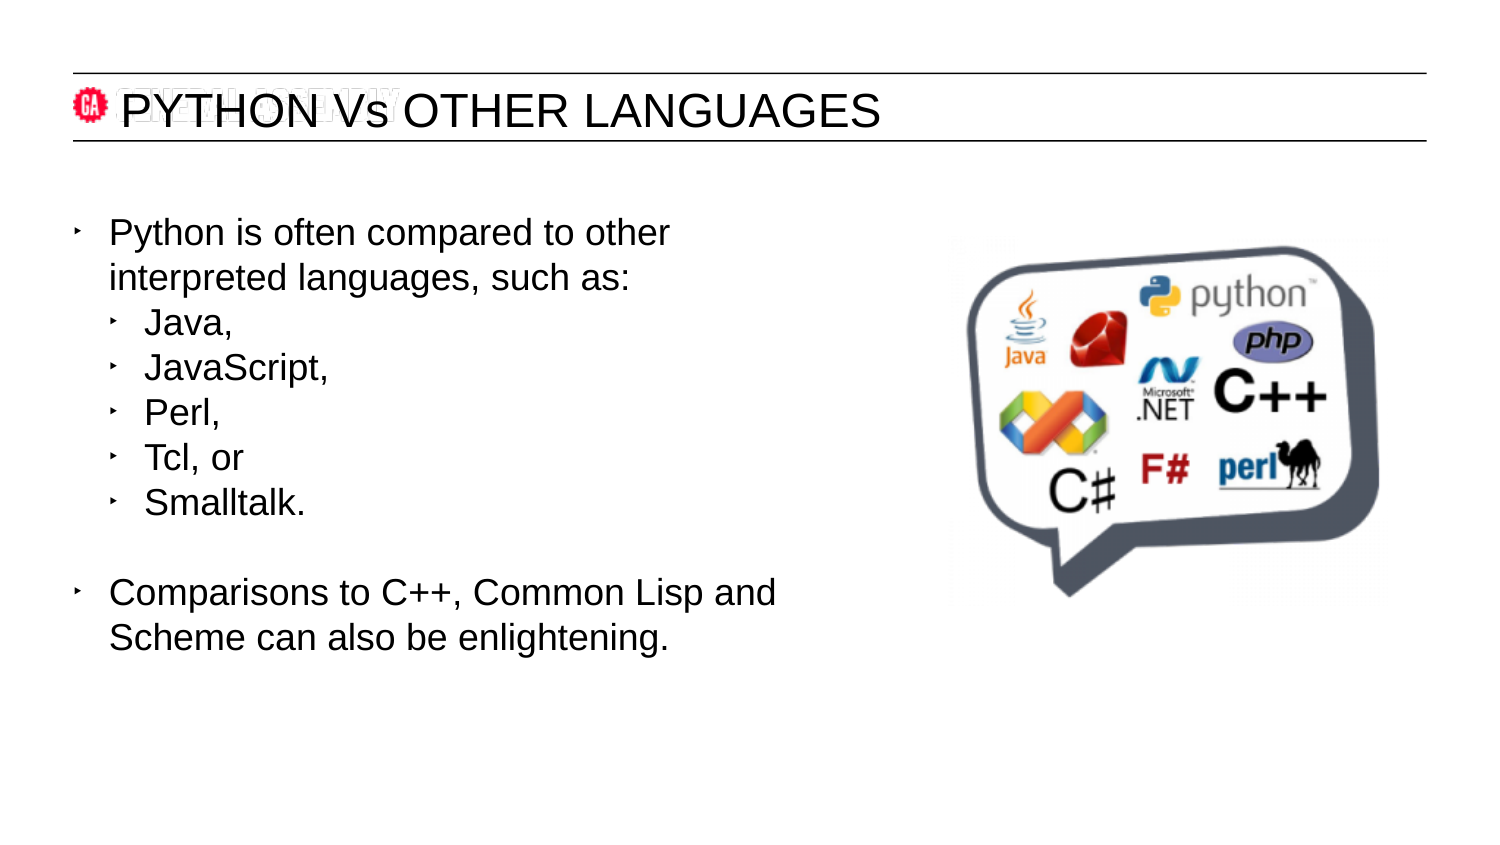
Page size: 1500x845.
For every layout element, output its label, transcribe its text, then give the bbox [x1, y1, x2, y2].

picture [73, 87, 120, 123]
picture [948, 236, 1388, 606]
text_box PYTHON Vs OTHER LANGUAGES [120, 79, 1011, 129]
text_box Python is often compared to other interpreted languages, such as: Java, JavaScript, Perl, Tcl, or Smalltalk. Comparisons to C++, Common Lisp and Scheme can also be enlightening. [73, 207, 853, 800]
